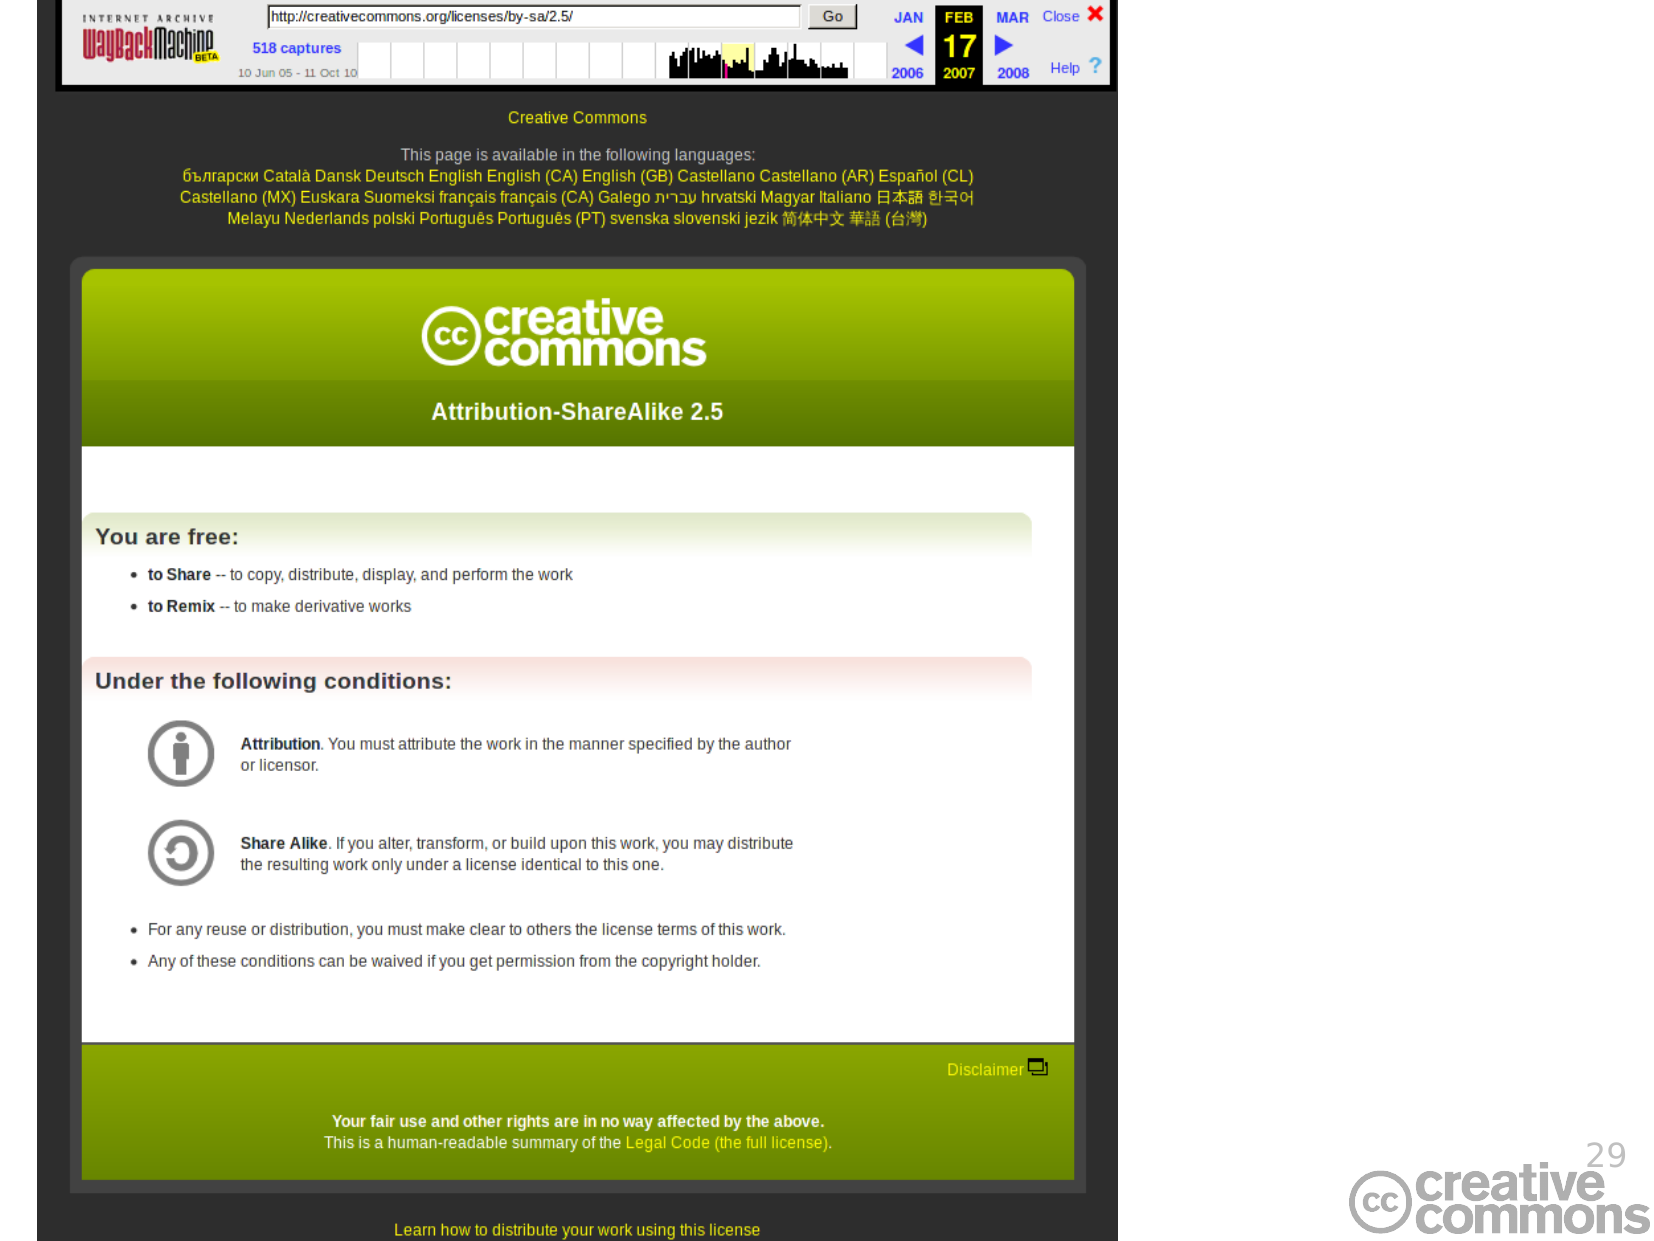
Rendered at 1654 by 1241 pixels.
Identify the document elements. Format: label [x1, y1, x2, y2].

picture [37, 0, 1118, 1241]
picture [1349, 1162, 1650, 1234]
